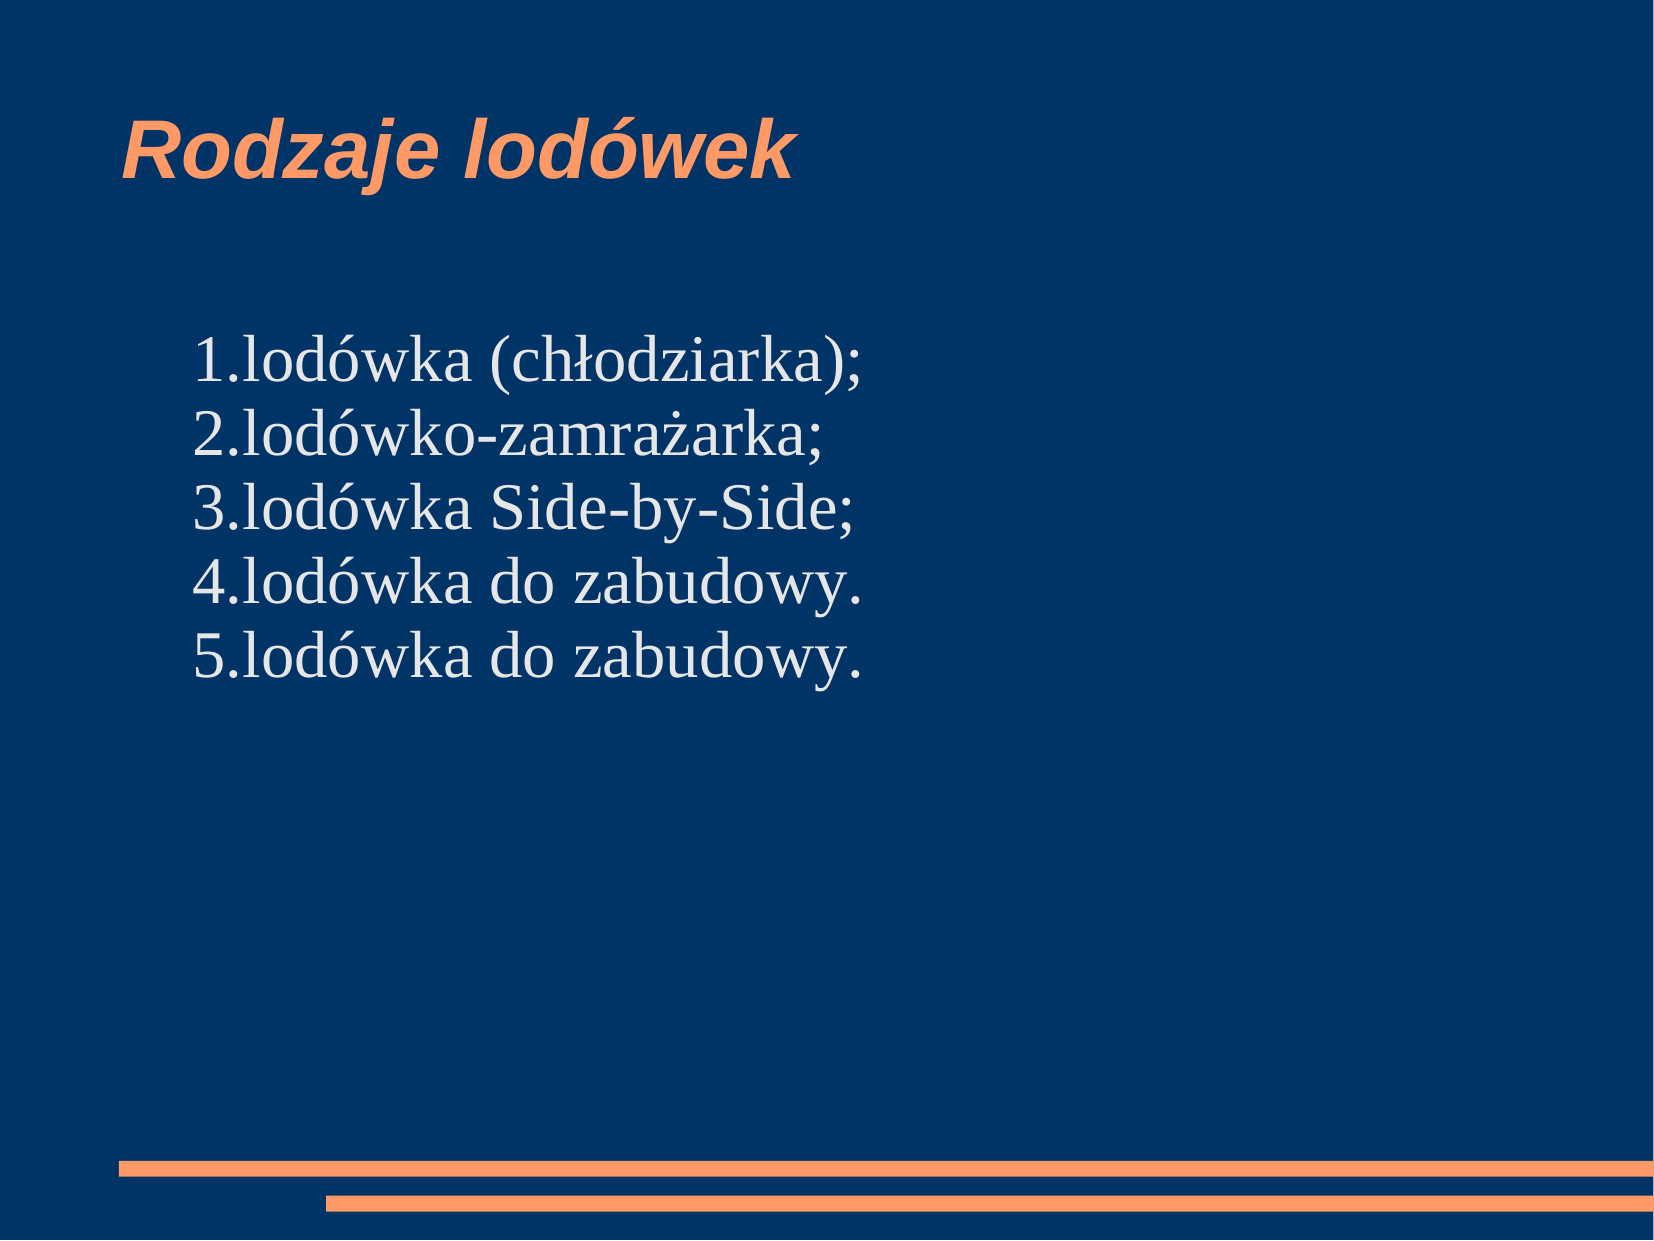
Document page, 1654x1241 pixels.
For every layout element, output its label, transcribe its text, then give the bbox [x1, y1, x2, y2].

title Rodzaje lodówek [121, 46, 1534, 254]
list 1.lodówka (chłodziarka); 2.lodówko-zamrażarka; 3.lodówka Side-by-Side; 4.lodówka do zabudowy. 5.lodówka do zabudowy. [121, 321, 1561, 1132]
